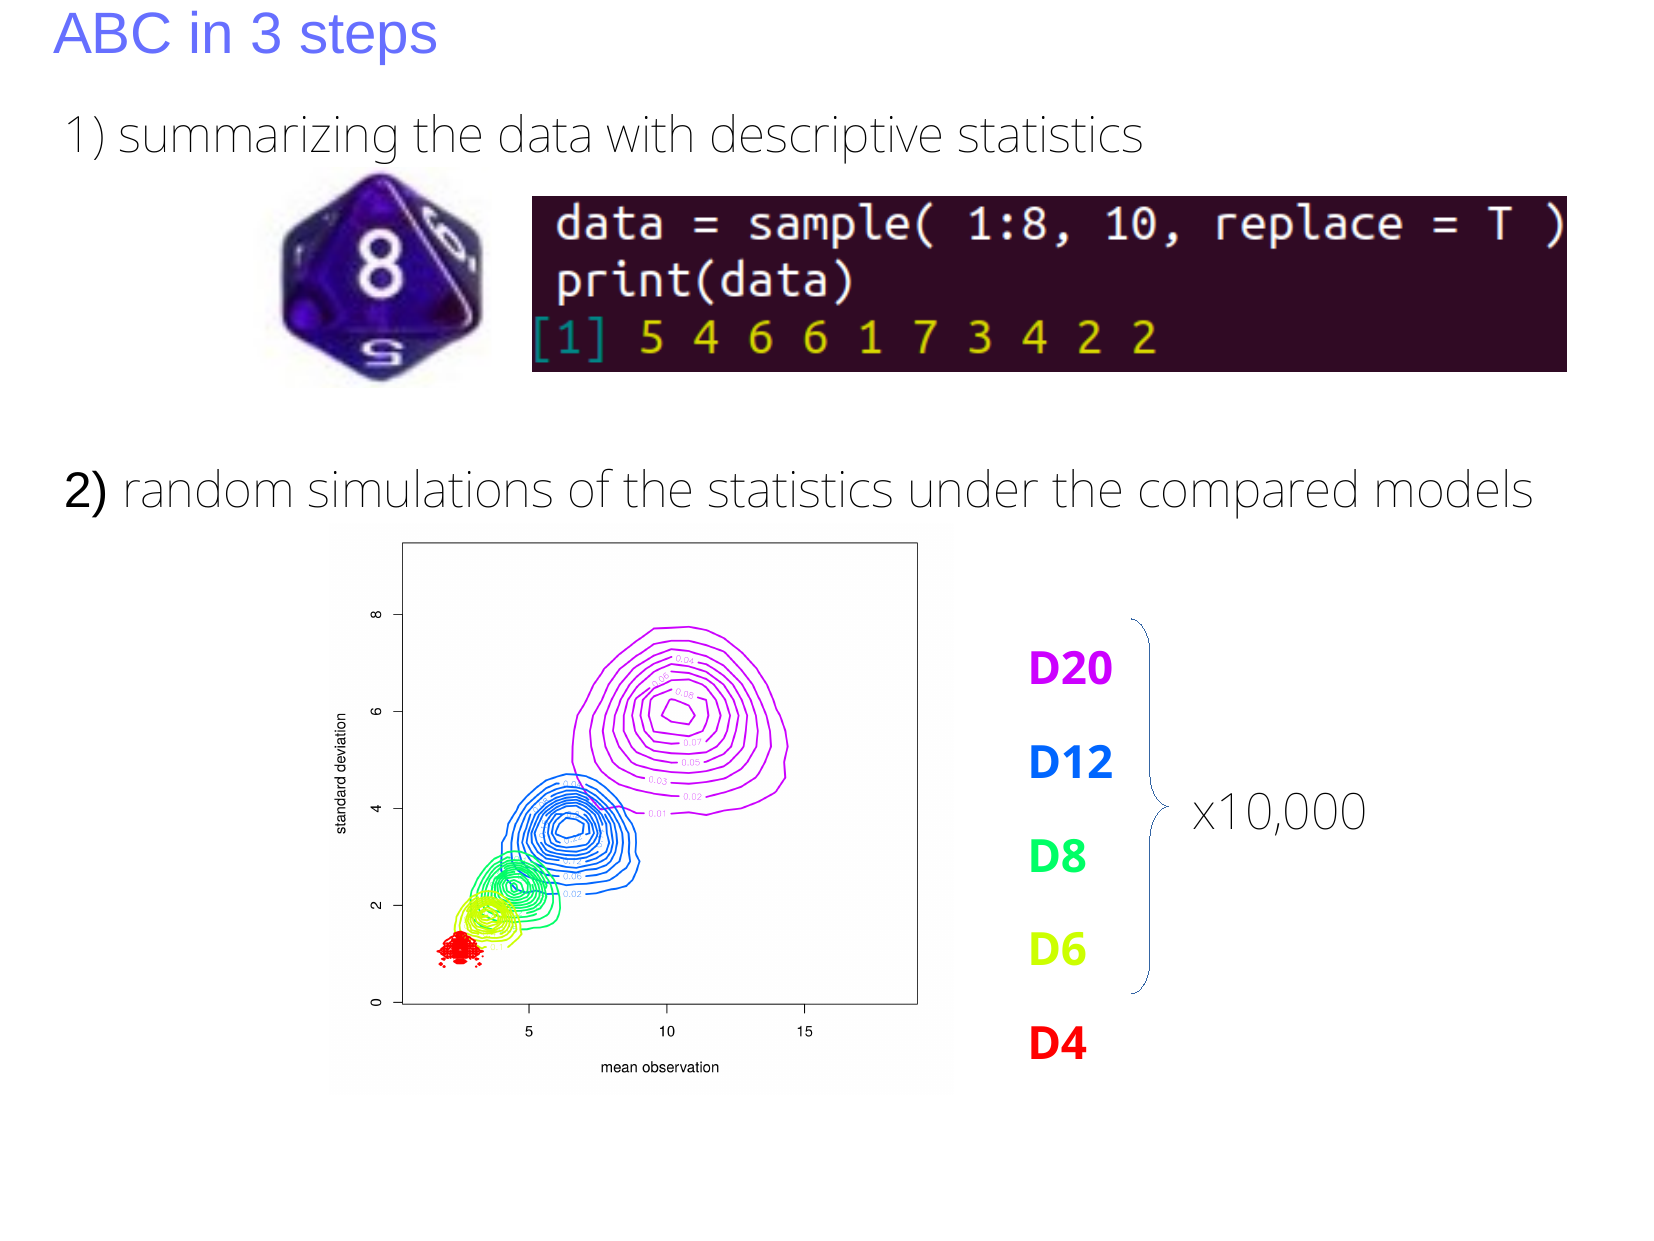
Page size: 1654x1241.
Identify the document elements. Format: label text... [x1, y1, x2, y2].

text_box 2) random simulations of the statistics under the compared models [49, 446, 1563, 580]
picture [532, 196, 1567, 372]
text_box x10,000 [1178, 768, 1391, 840]
picture [329, 523, 954, 1095]
text_box 1) summarizing the data with descriptive statistics [49, 92, 1177, 215]
text_box ABC in 3 steps [38, 0, 1607, 73]
picture [253, 215, 492, 388]
text_box D20 D12 D8 D6 D4 [1012, 596, 1213, 997]
